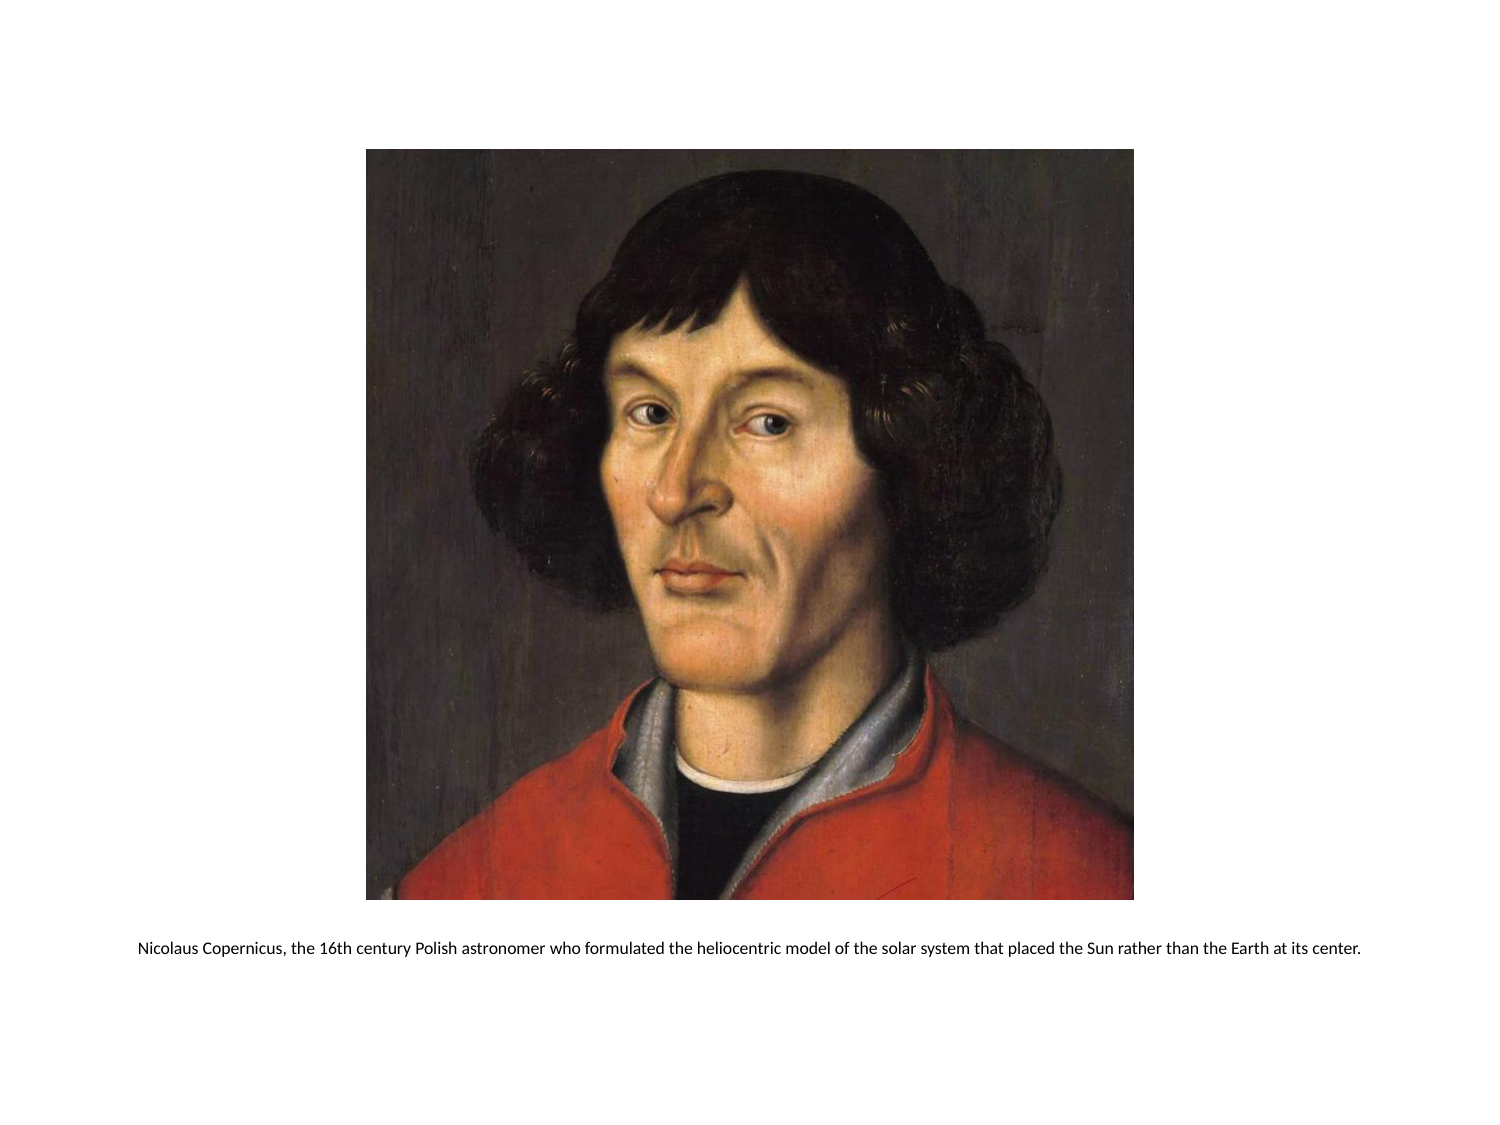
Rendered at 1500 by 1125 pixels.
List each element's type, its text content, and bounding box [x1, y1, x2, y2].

text_box Nicolaus Copernicus, the 16th century Polish astronomer who formulated the heliocentric model of the solar system that placed the Sun rather than the Earth at its center. [123, 929, 1377, 967]
picture [366, 149, 1134, 900]
